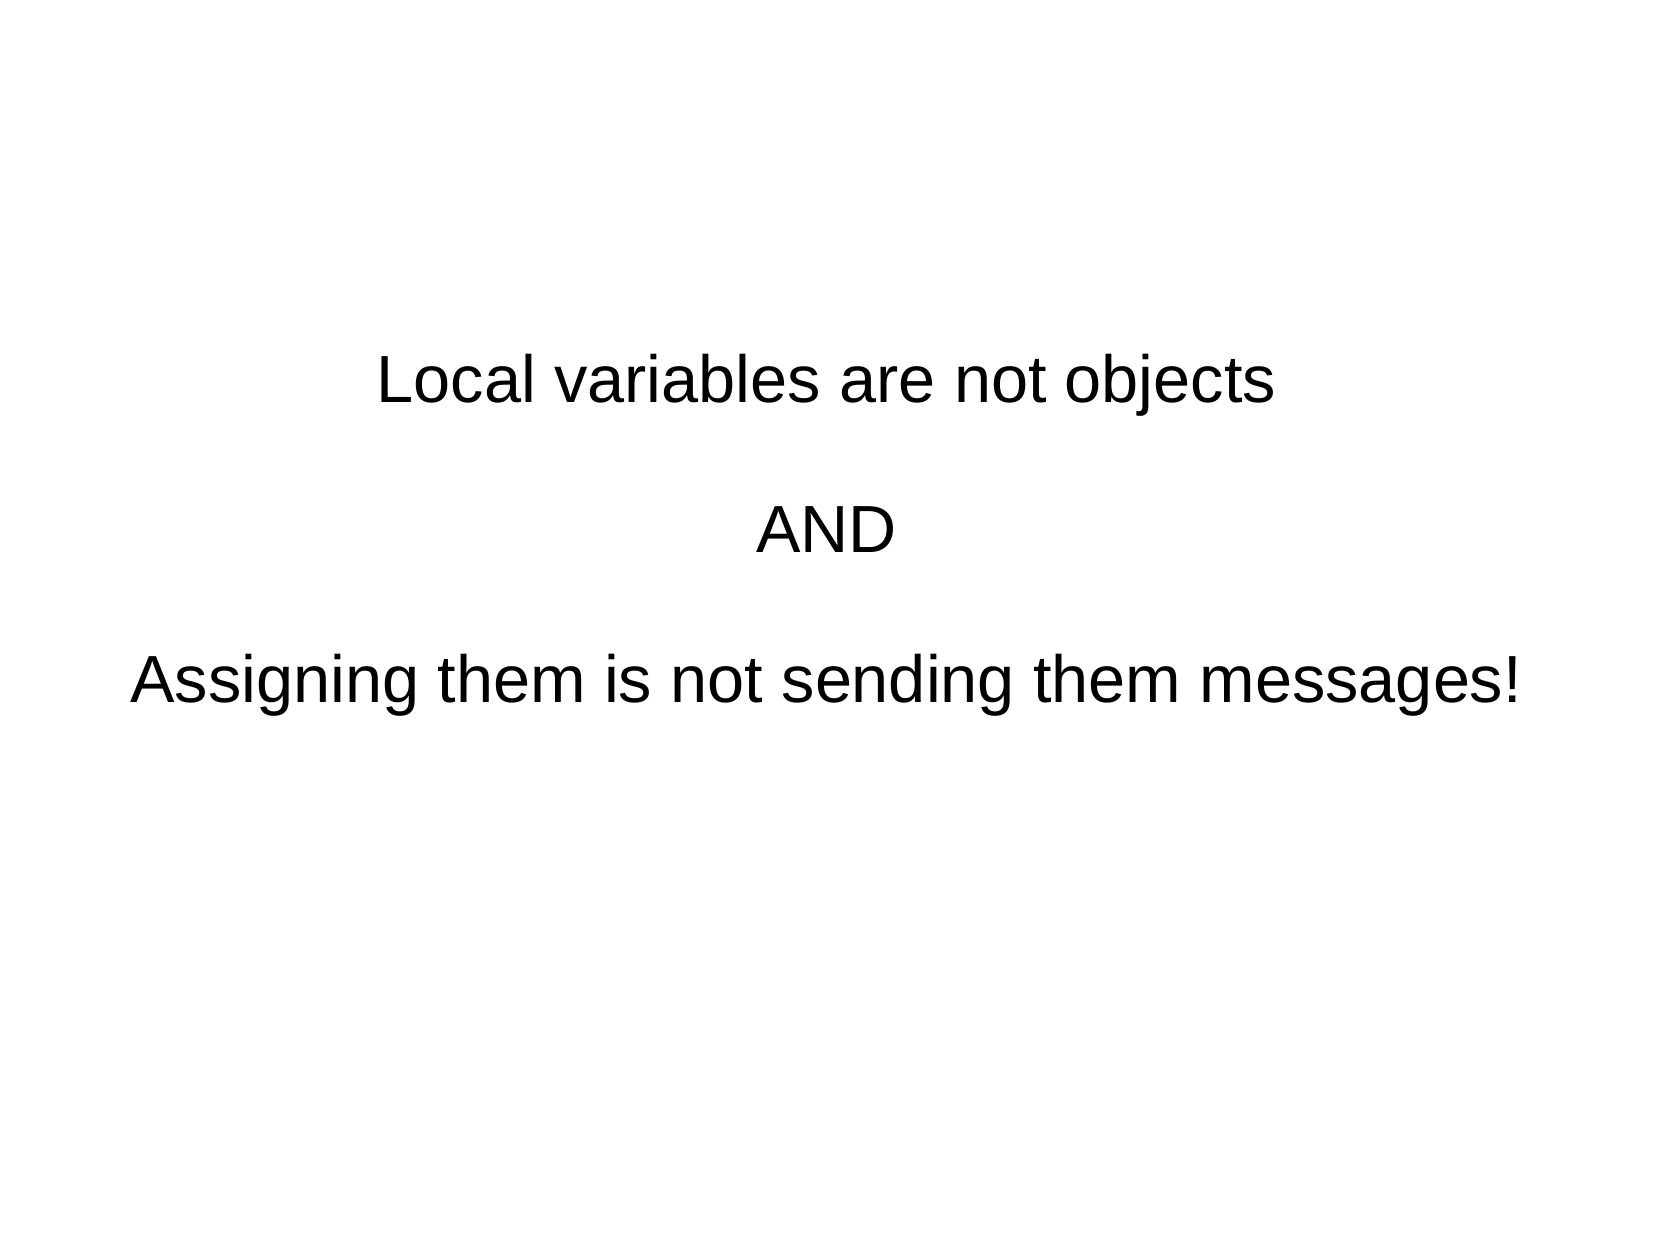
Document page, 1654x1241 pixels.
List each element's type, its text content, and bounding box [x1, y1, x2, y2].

subtitle Local variables are not objects AND Assigning them is not sending them messages! [82, 49, 1571, 1010]
